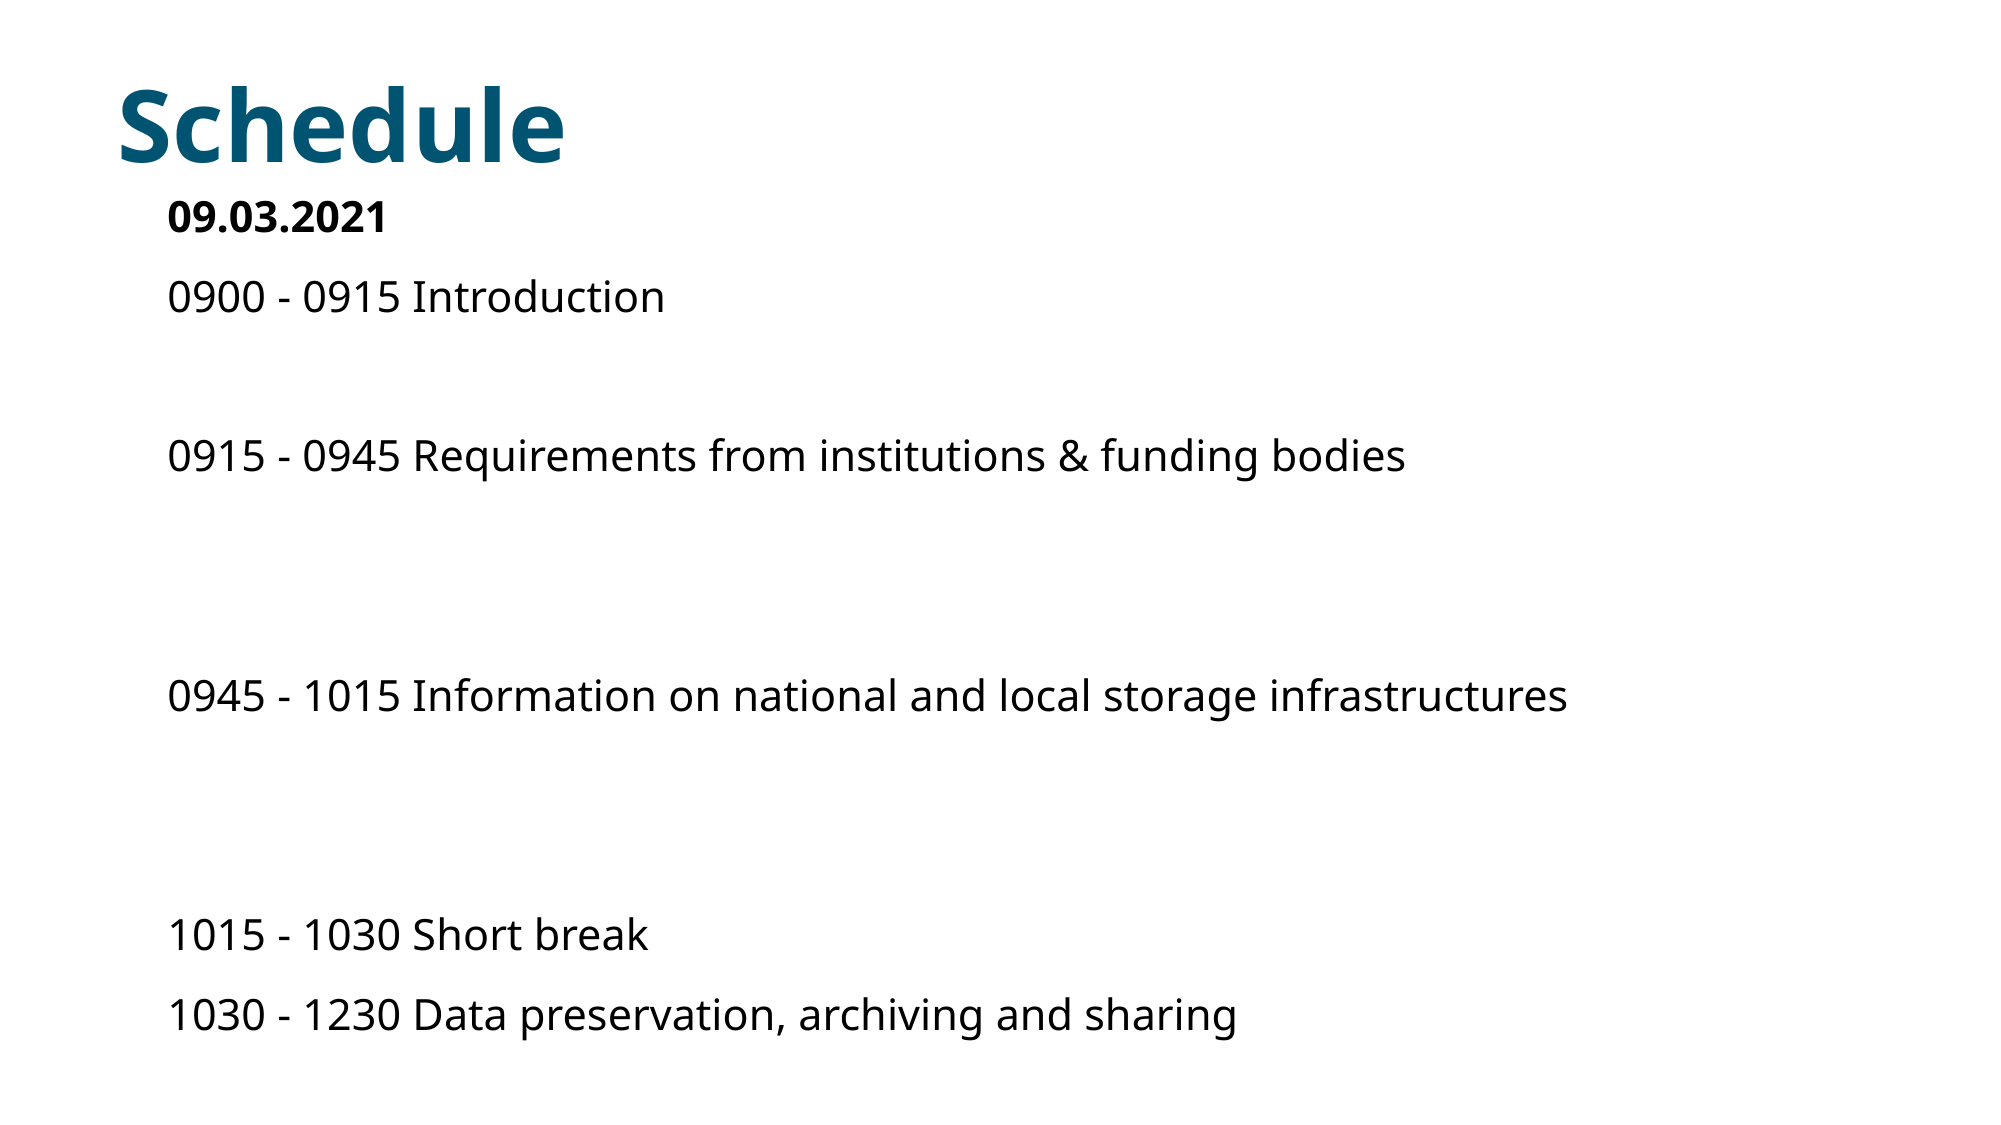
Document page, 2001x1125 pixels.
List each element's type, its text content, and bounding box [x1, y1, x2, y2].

list 09.03.2021 0900 - 0915 Introduction 0915 - 0945 Requirements from institutions & funding bodies 0945 - 1015 Information on national and local storage infrastructures 1015 - 1030 Short break 1030 - 1230 Data preservation, archiving and sharing [99, 188, 1901, 1040]
title Schedule [117, 62, 1902, 170]
